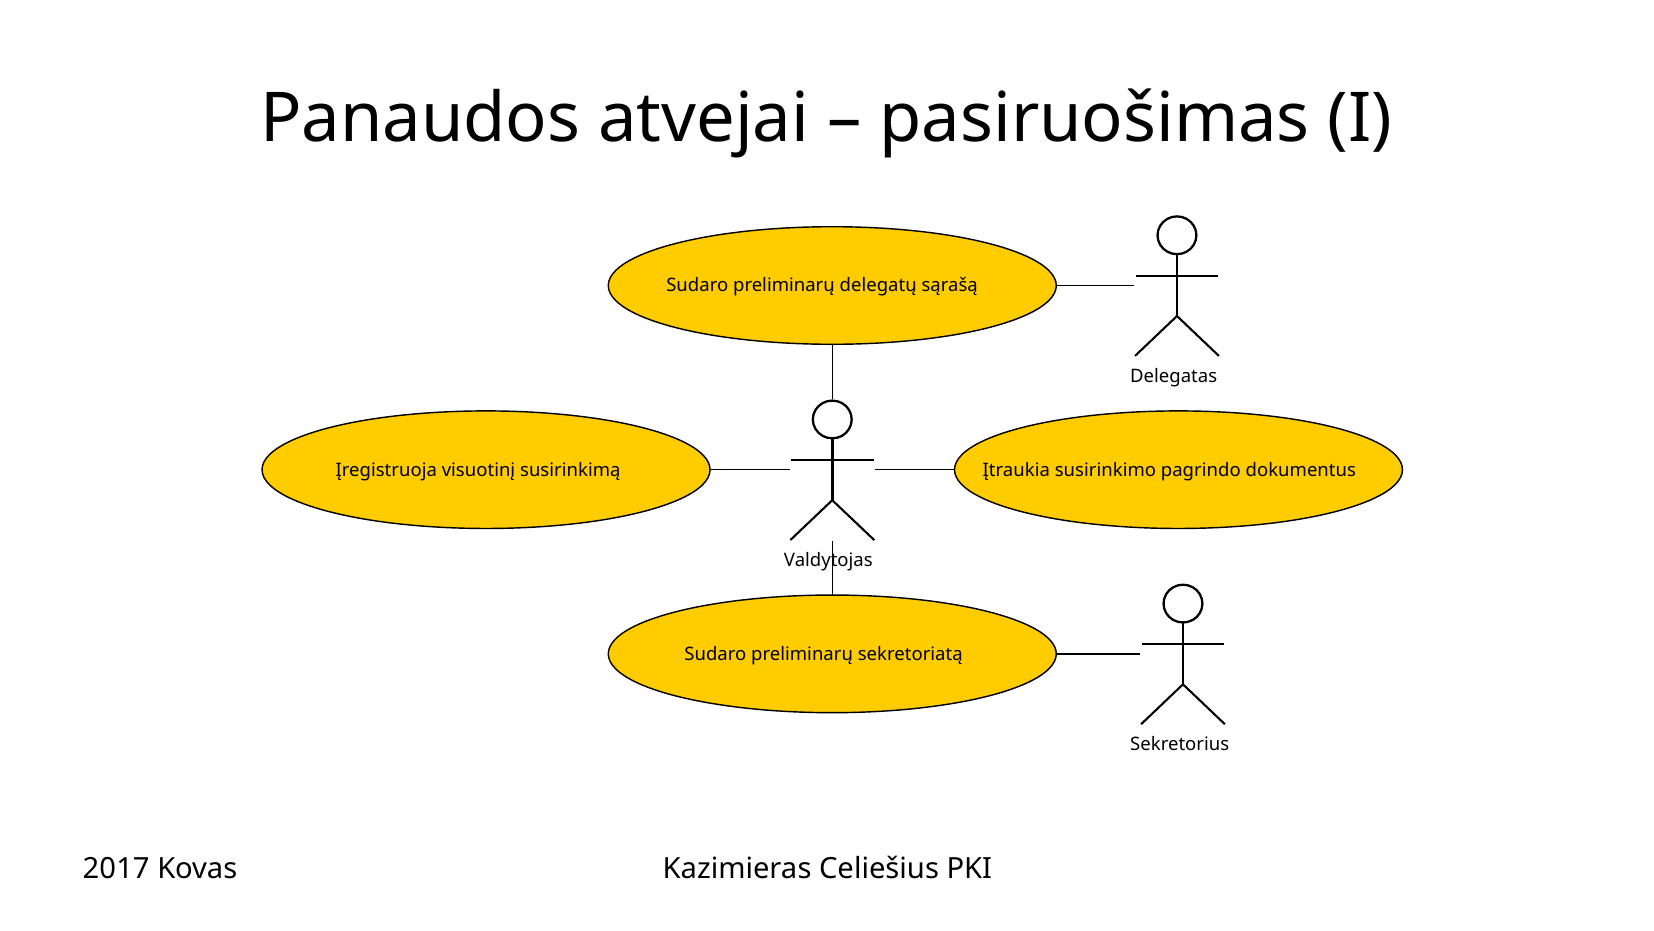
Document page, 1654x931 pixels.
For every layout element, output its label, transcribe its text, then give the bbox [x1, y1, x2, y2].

picture [240, 192, 1426, 782]
title Panaudos atvejai – pasiruošimas (I) [82, 37, 1571, 193]
